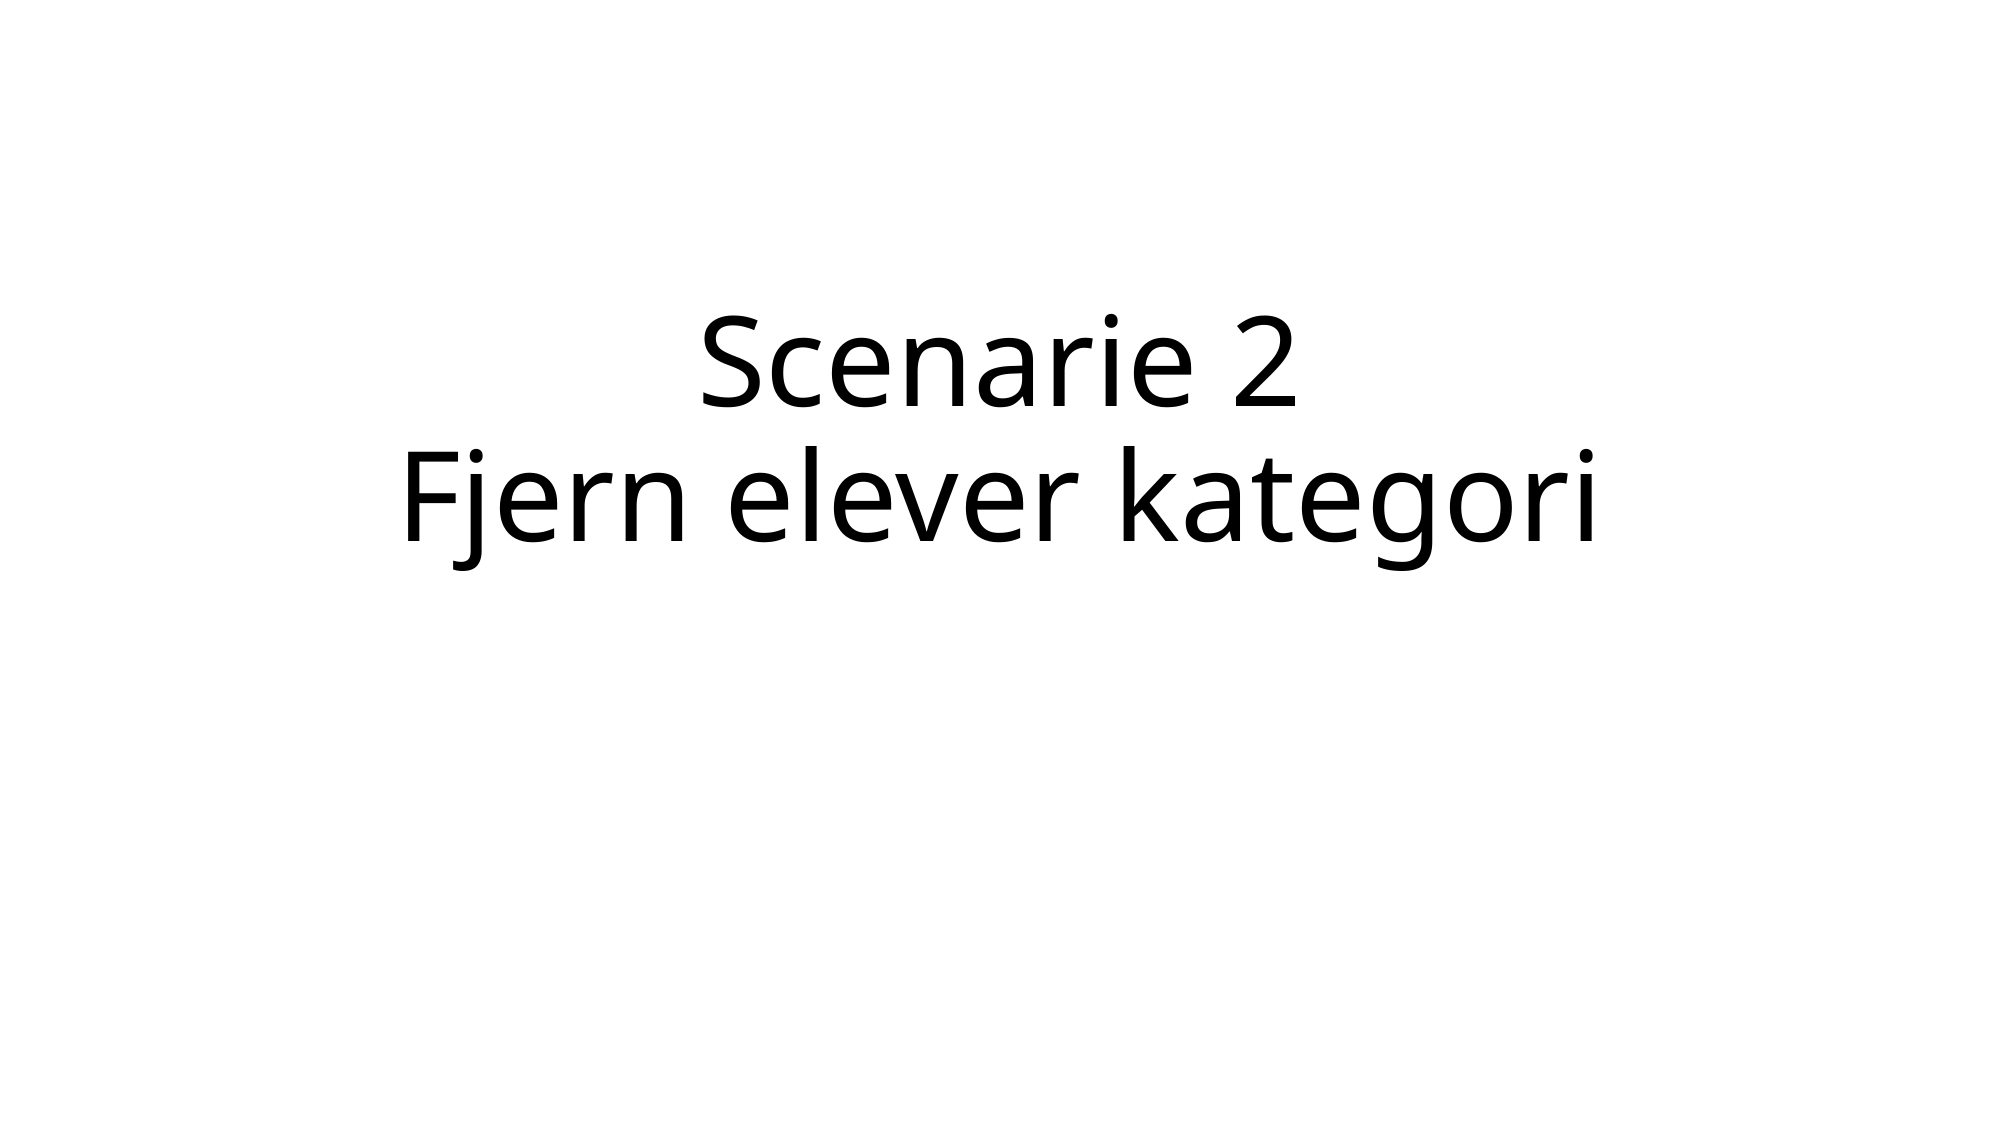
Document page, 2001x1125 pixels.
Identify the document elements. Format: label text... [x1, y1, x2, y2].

title Scenarie 2 Fjern elever kategori [249, 184, 1750, 576]
